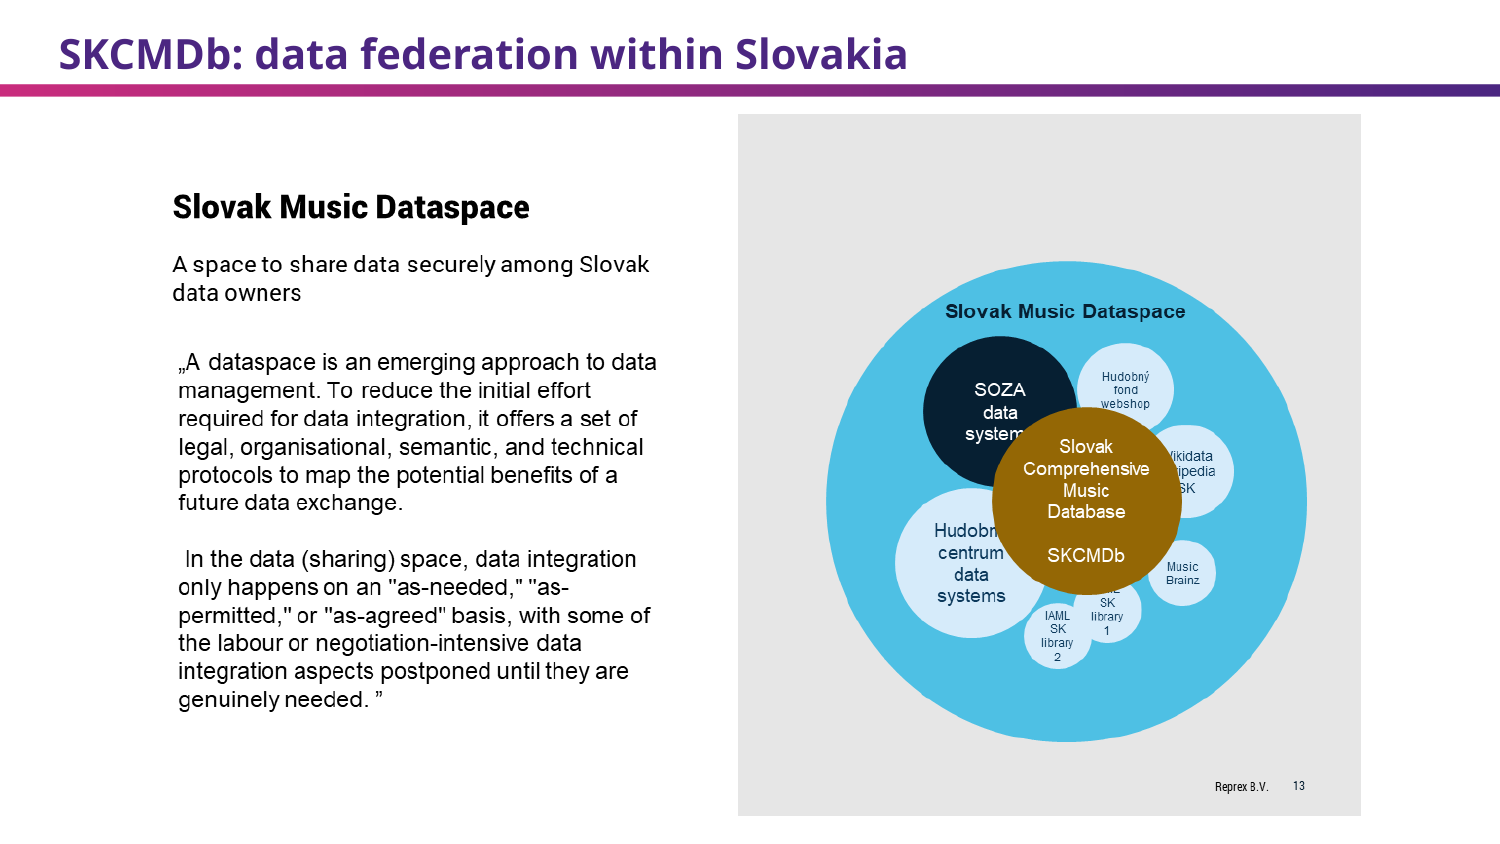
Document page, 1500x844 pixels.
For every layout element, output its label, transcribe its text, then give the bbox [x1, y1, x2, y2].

picture [0, 0, 1500, 844]
text_box SKCMDb: data federation within Slovakia [43, 12, 1136, 93]
